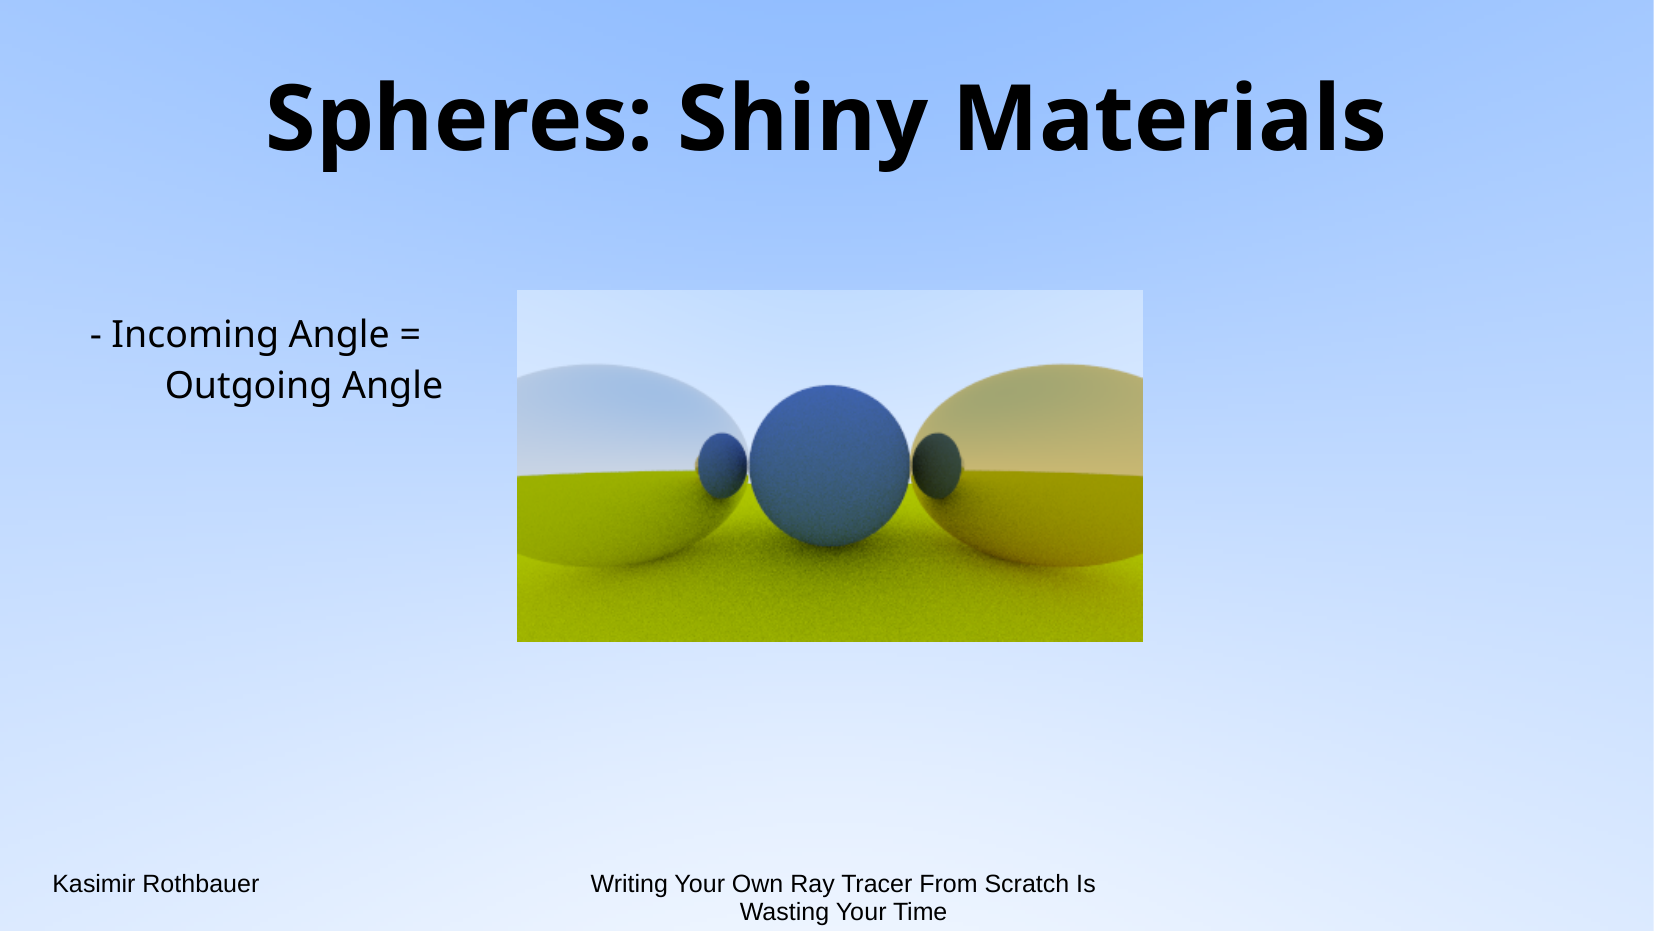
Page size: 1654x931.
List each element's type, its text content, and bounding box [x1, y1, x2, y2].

text_box Kasimir Rothbauer [37, 862, 413, 906]
picture [0, 0, 1654, 931]
text_box Writing Your Own Ray Tracer From Scratch Is Wasting Your Time [562, 862, 1126, 931]
title Spheres: Shiny Materials [82, 37, 1571, 193]
text_box - Incoming Angle = Outgoing Angle [75, 300, 459, 417]
